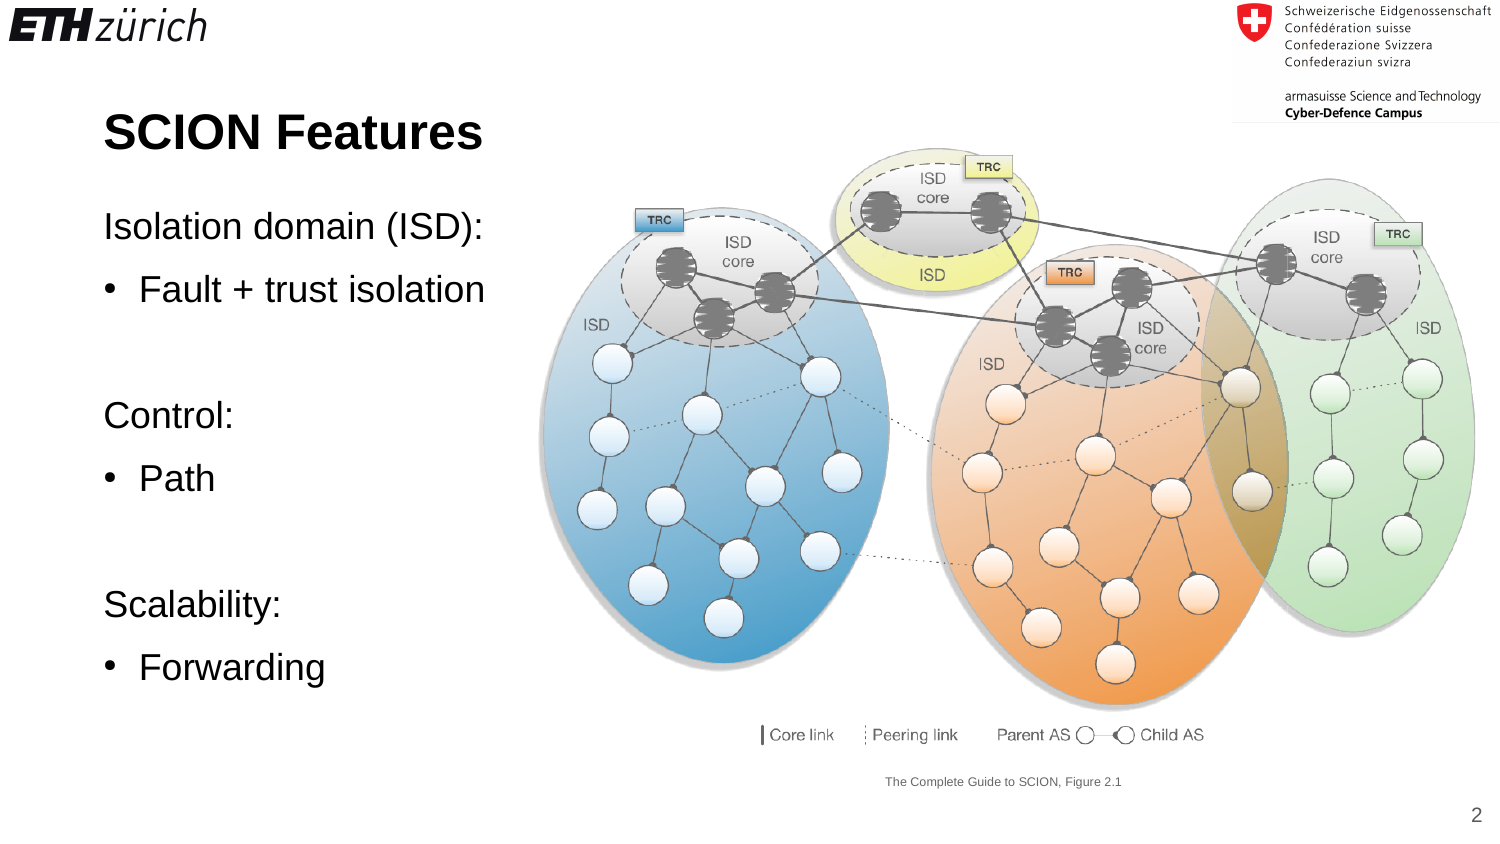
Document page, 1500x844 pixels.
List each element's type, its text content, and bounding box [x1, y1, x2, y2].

text_box Isolation domain (ISD): Fault + trust isolation Control: Path Scalability: Forwarding [88, 178, 621, 768]
picture [1232, 0, 1500, 123]
picture [621, 142, 1480, 749]
picture [8, 8, 207, 42]
text_box The Complete Guide to SCION, Figure 2.1 [636, 767, 1375, 798]
text_box SCION Features [88, 88, 1182, 178]
